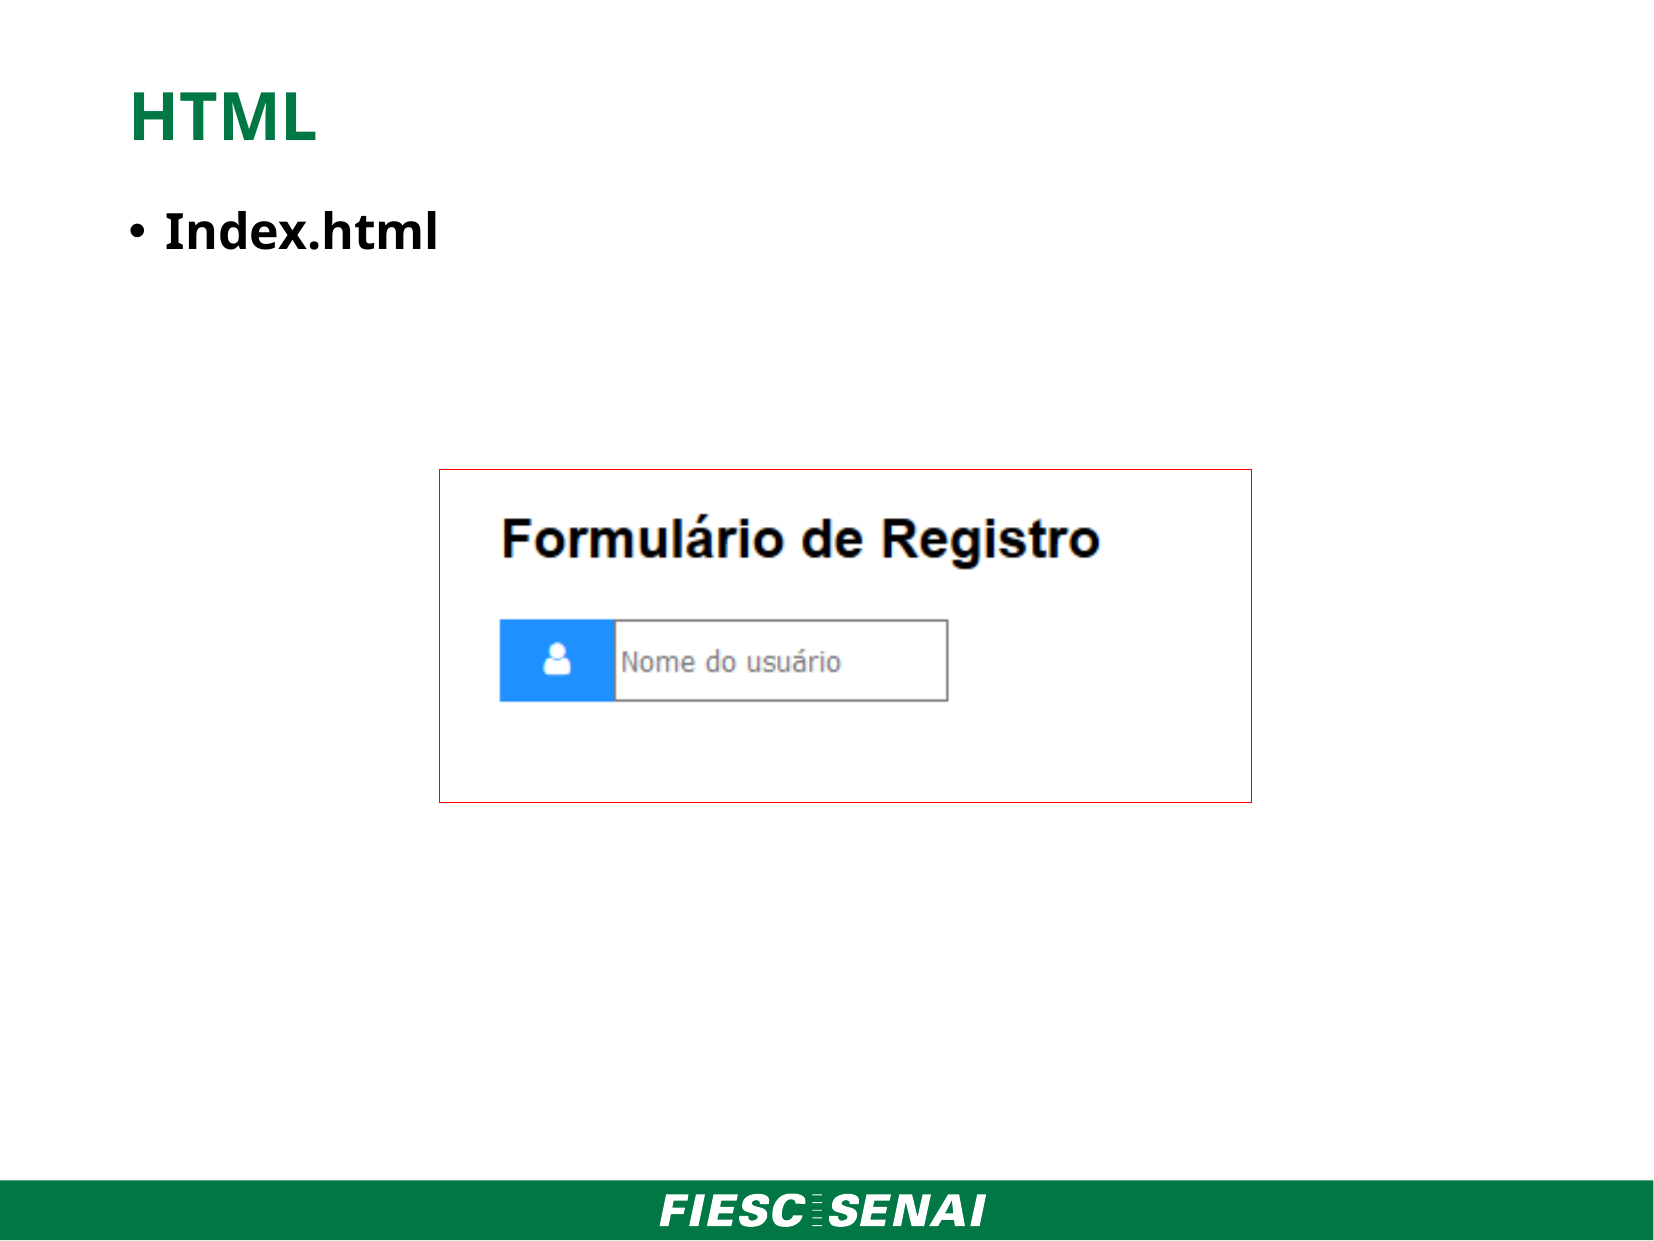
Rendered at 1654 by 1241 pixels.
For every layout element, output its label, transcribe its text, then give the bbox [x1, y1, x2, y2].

text_box HTML [113, 39, 1540, 200]
picture [439, 469, 1252, 803]
text_box Index.html [113, 200, 1540, 1117]
